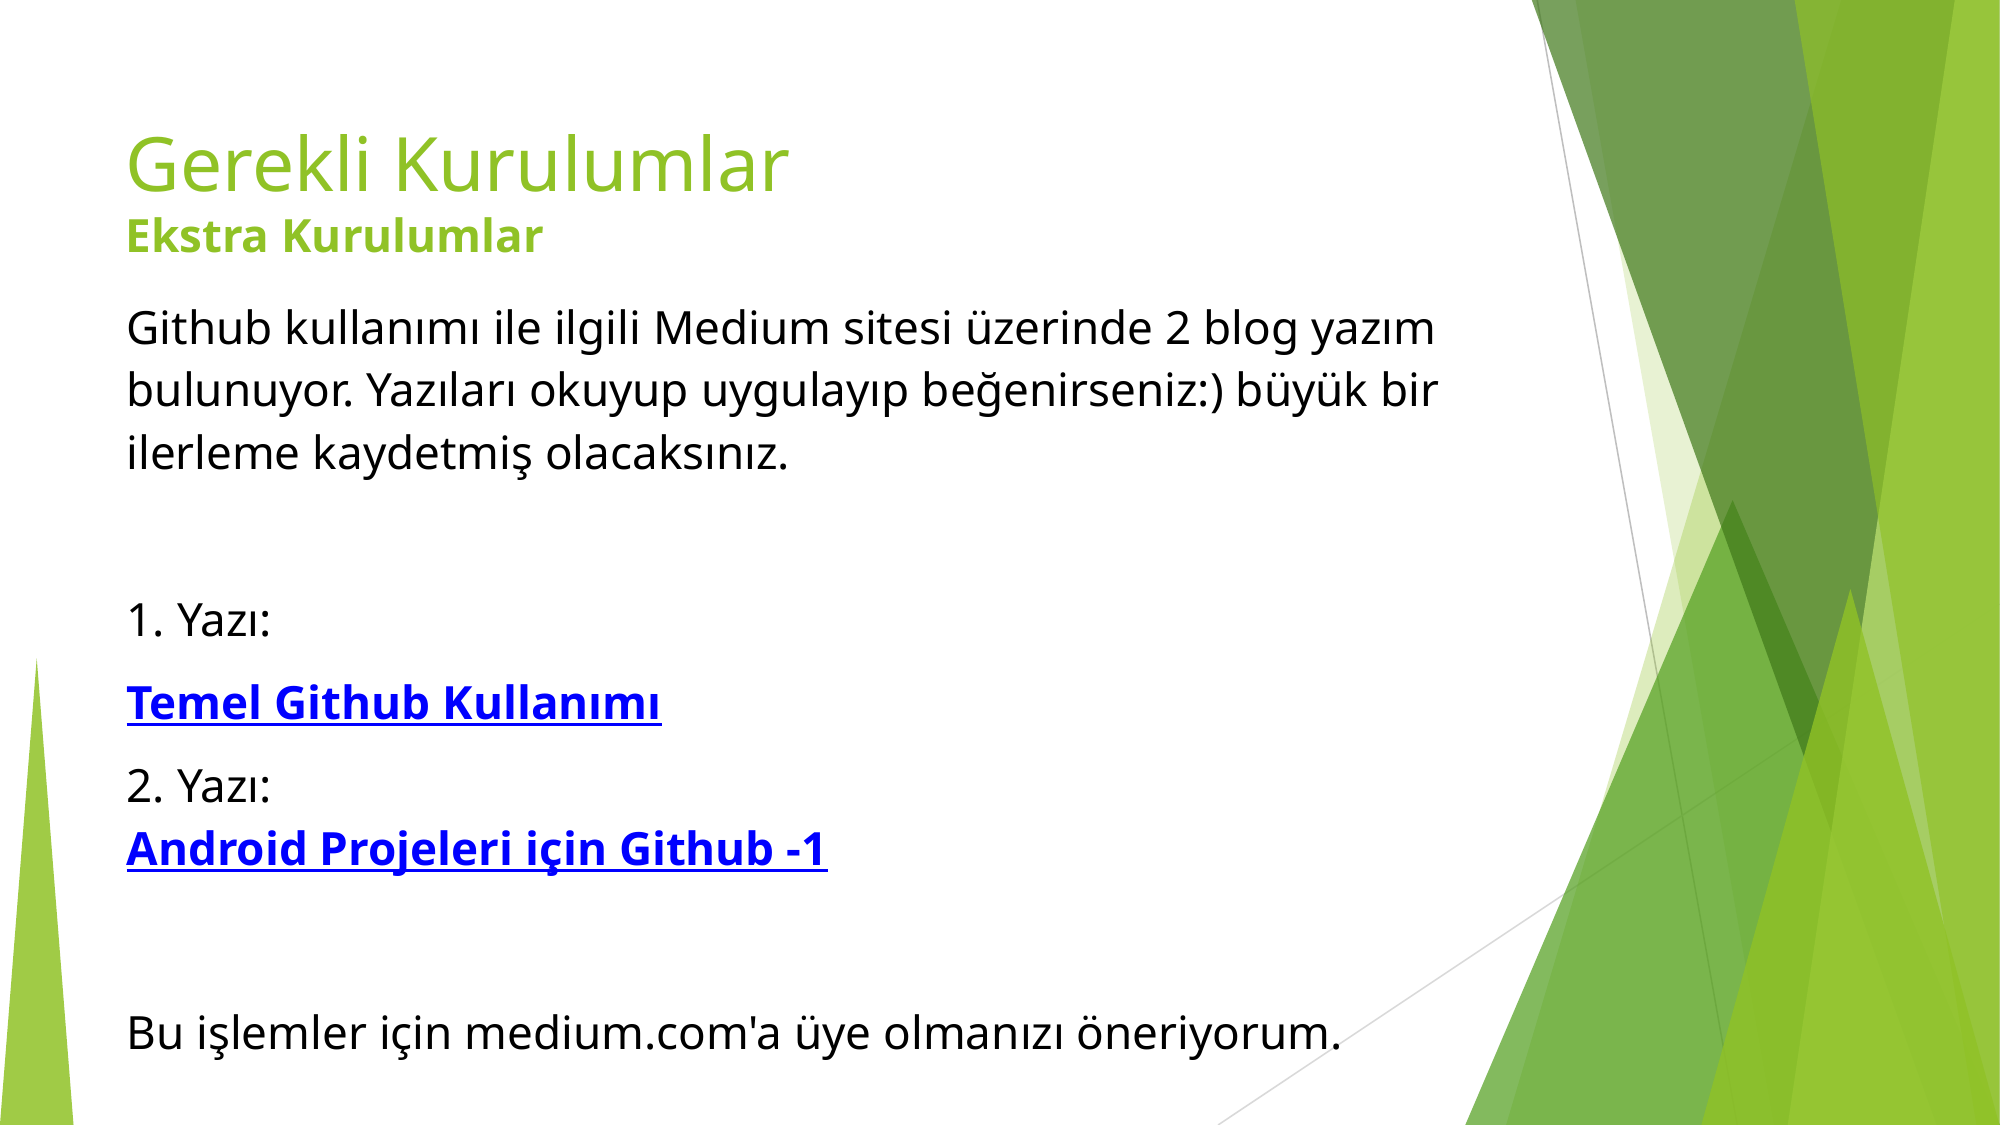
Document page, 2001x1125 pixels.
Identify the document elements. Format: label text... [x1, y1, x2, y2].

text_box Github kullanımı ile ilgili Medium sitesi üzerinde 2 blog yazım bulunuyor. Yazıları okuyup uygulayıp beğenirseniz:) büyük bir ilerleme kaydetmiş olacaksınız. 1. Yazı: Temel Github Kullanımı 2. Yazı: Android Projeleri için Github -1 Bu işlemler için medium.com'a üye olmanızı öneriyorum. [126, 295, 1512, 971]
title Gerekli Kurulumlar Ekstra Kurulumlar [111, 109, 1522, 326]
